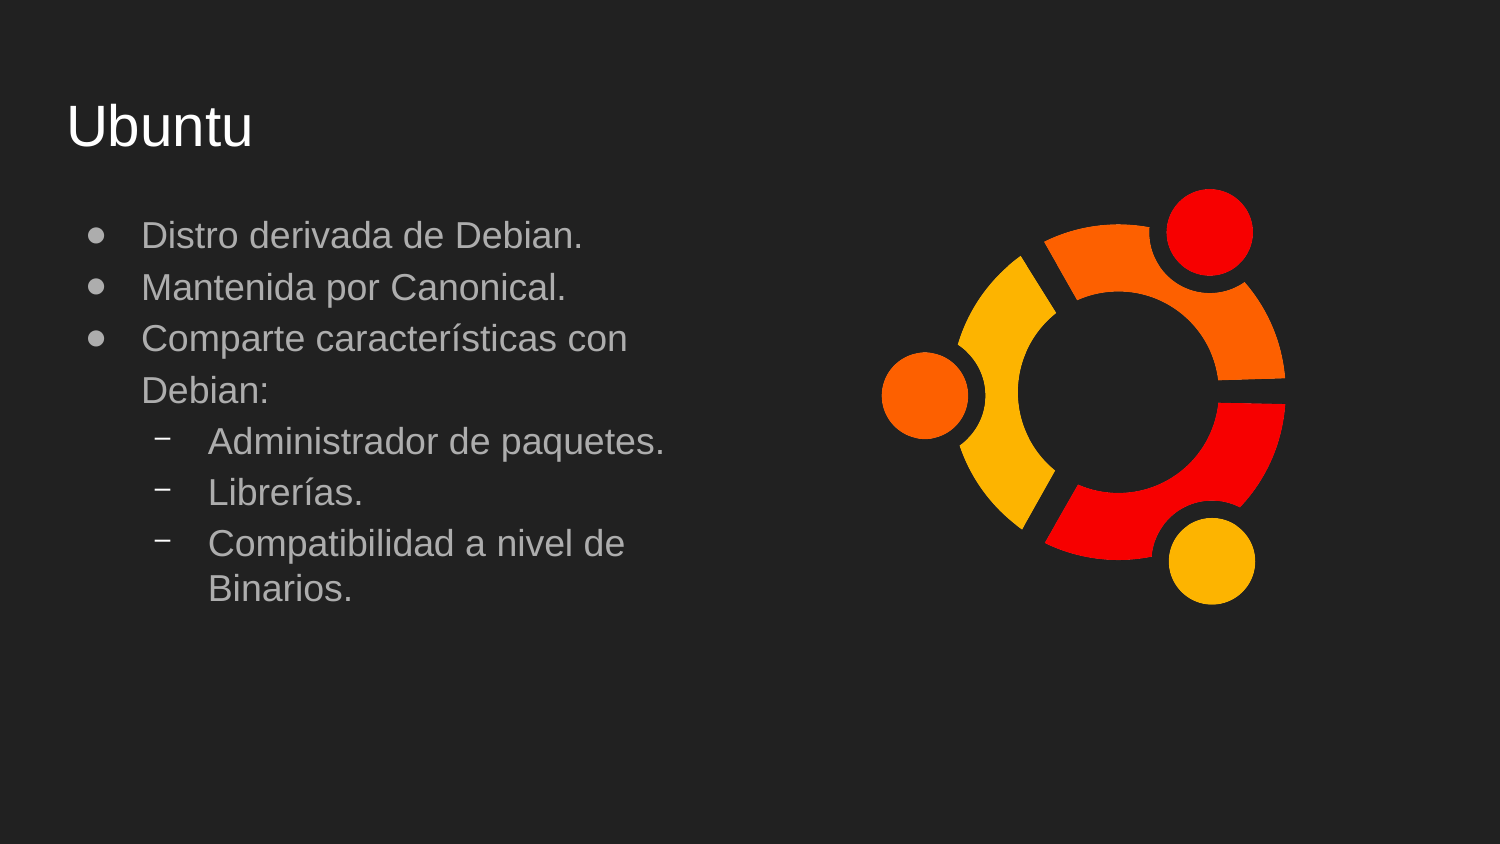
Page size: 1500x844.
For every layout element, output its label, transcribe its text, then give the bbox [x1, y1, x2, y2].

title Ubuntu [51, 72, 1449, 167]
list Distro derivada de Debian. Mantenida por Canonical. Comparte características con Debian: Administrador de paquetes. Librerías. Compatibilidad a nivel de Binarios. [51, 189, 750, 750]
picture [703, 179, 1471, 612]
